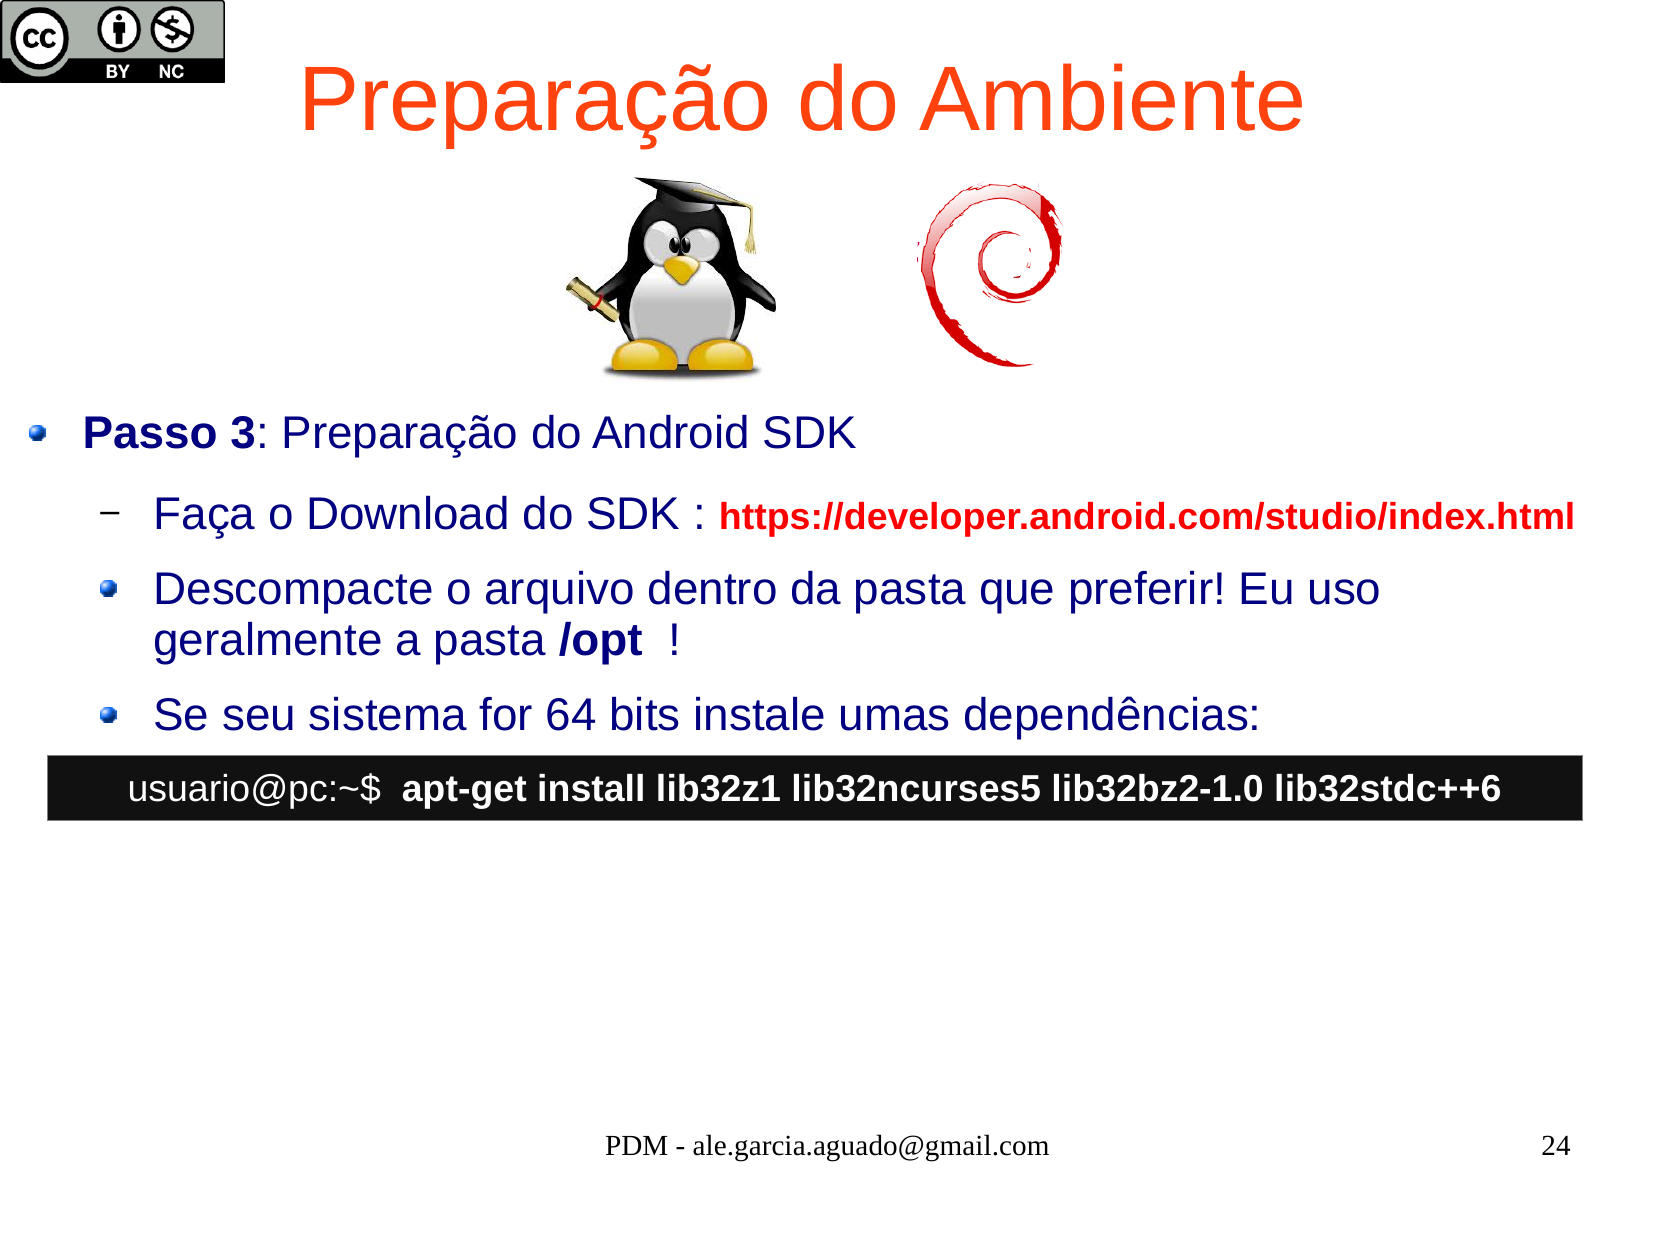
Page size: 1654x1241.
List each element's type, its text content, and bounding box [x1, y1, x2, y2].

picture [566, 177, 776, 382]
text_box usuario@pc:~$ apt-get install lib32z1 lib32ncurses5 lib32bz2-1.0 lib32stdc++6 [47, 755, 1583, 821]
picture [897, 181, 1083, 367]
title Preparação do Ambiente [59, 31, 1548, 166]
list Passo 3: Preparação do Android SDK Faça o Download do SDK : https://developer.android.com/studio/index.html Descompacte o arquivo dentro da pasta que preferir! Eu uso geralmente a pasta /opt ! Se seu sistema for 64 bits instale umas dependências: [11, 407, 1619, 961]
picture [0, 0, 225, 83]
